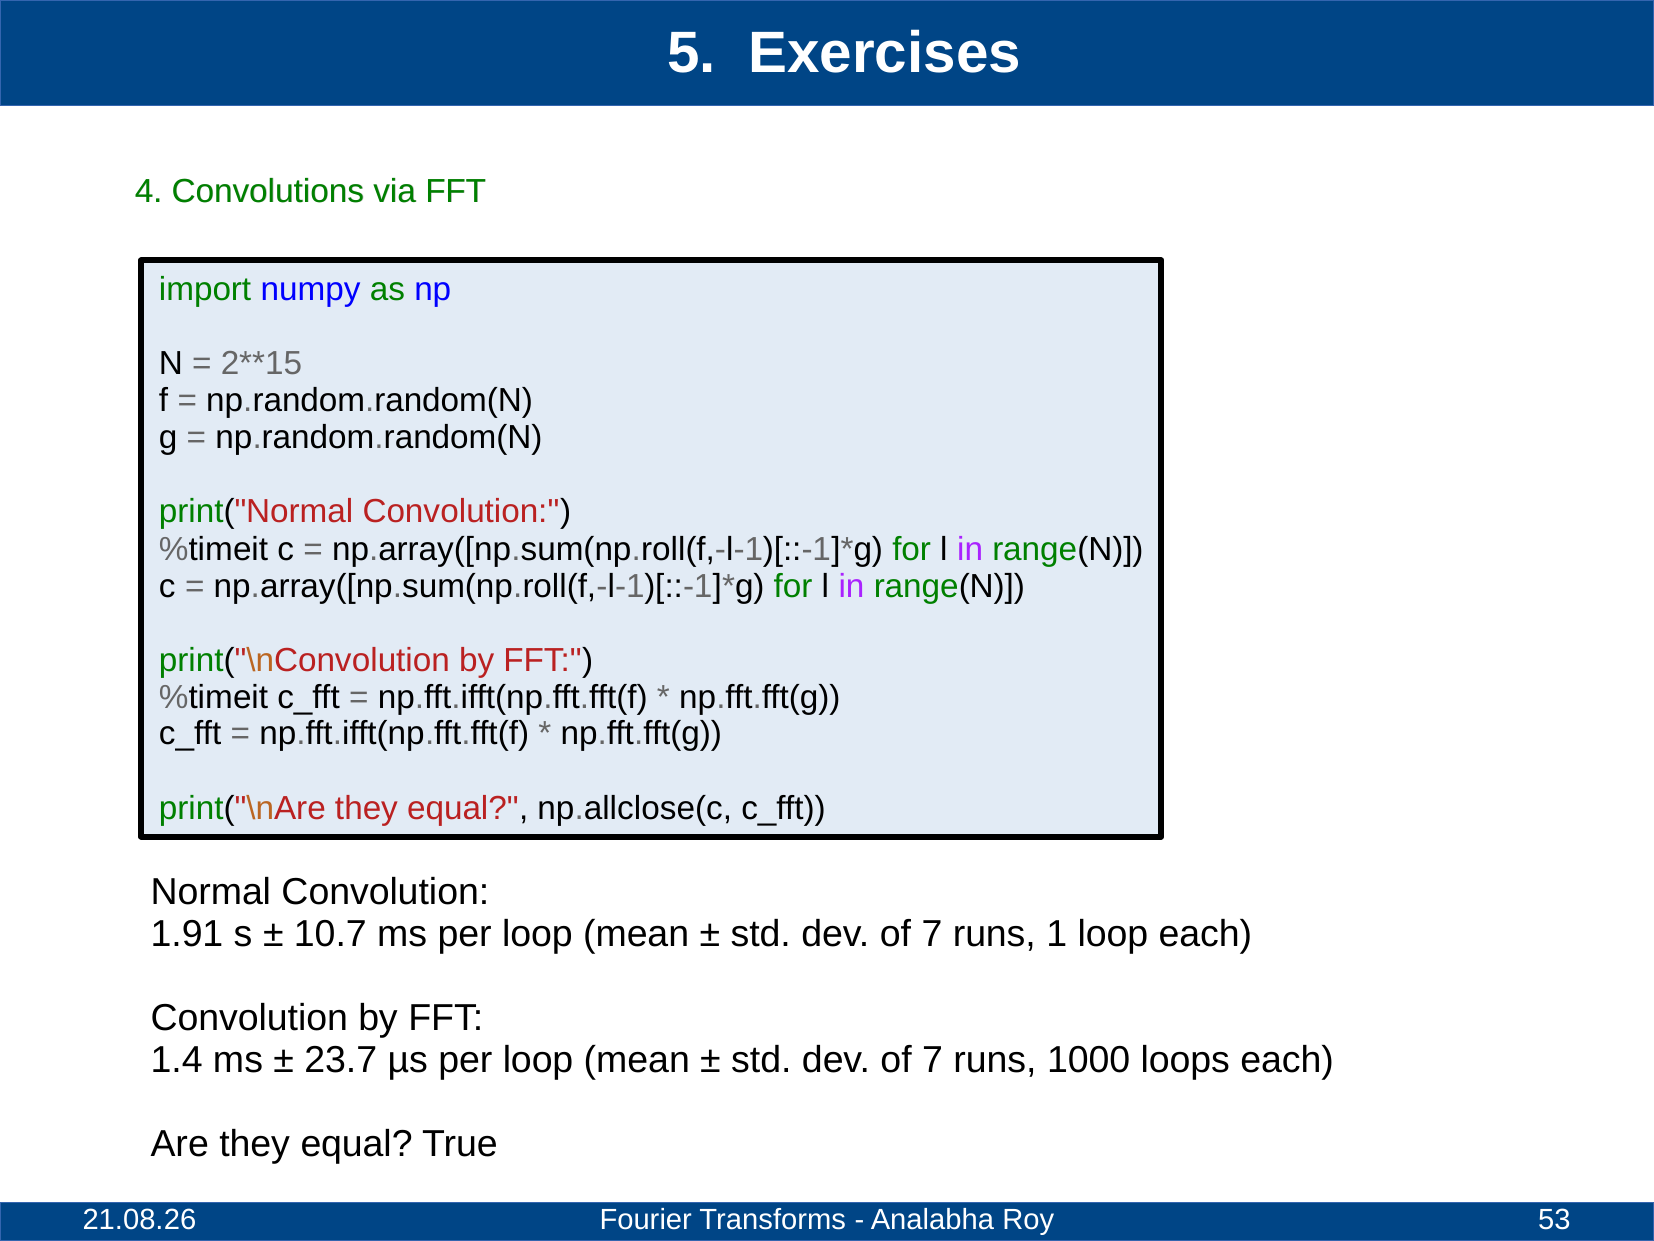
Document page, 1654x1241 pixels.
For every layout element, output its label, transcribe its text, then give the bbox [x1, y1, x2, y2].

text_box 4. Convolutions via FFT [120, 165, 857, 218]
text_box import numpy as np N = 2**15 f = np.random.random(N) g = np.random.random(N) print("Normal Convolution:") %timeit c = np.array([np.sum(np.roll(f,-l-1)[::-1]*g) for l in range(N)]) c = np.array([np.sum(np.roll(f,-l-1)[::-1]*g) for l in range(N)]) print("\nConvolution by FFT:") %timeit c_fft = np.fft.ifft(np.fft.fft(f) * np.fft.fft(g)) c_fft = np.fft.ifft(np.fft.fft(f) * np.fft.fft(g)) print("\nAre they equal?", np.allclose(c, c_fft)) [141, 260, 1162, 837]
text_box Normal Convolution: 1.91 s ± 10.7 ms per loop (mean ± std. dev. of 7 runs, 1 loop each) Convolution by FFT: 1.4 ms ± 23.7 µs per loop (mean ± std. dev. of 7 runs, 1000 loops each) Are they equal? True [135, 863, 1350, 1173]
title 5. Exercises [0, 0, 1654, 106]
